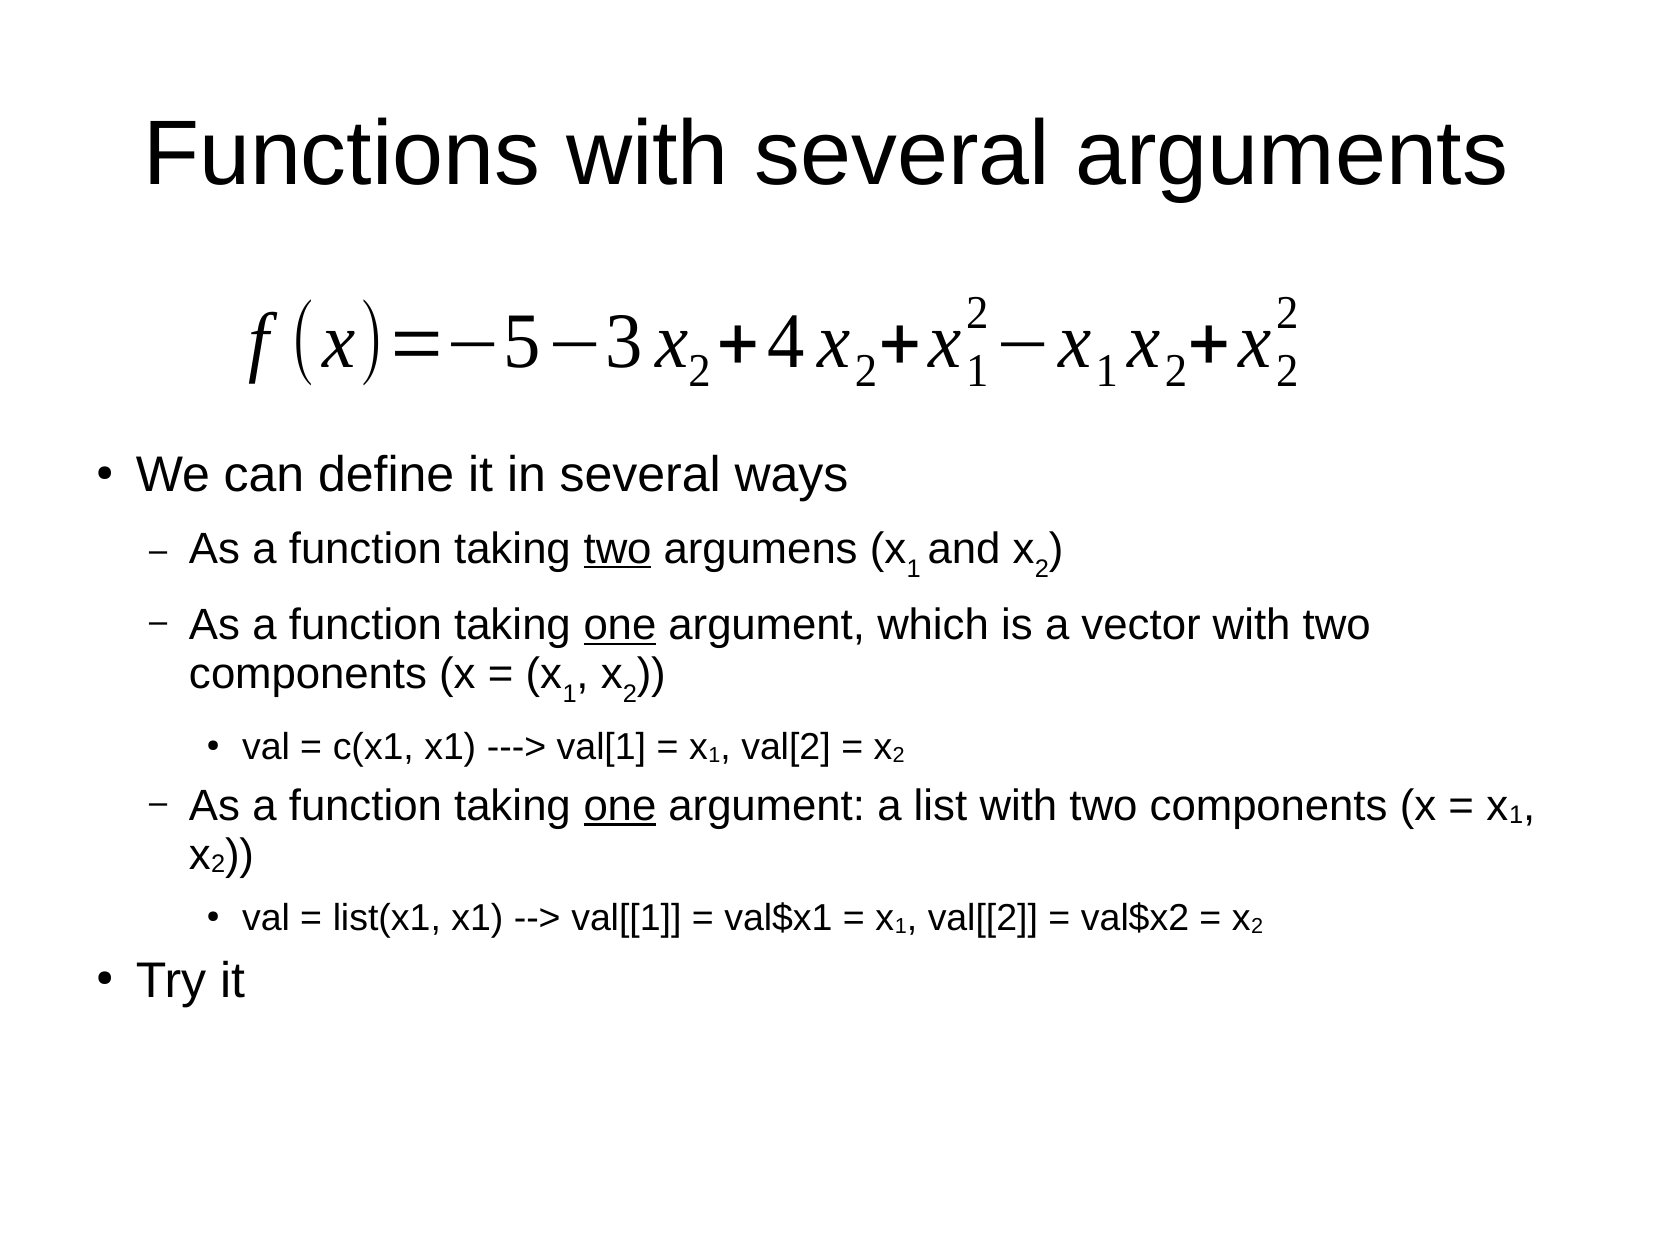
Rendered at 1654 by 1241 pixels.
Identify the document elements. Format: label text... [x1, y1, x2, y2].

list We can define it in several ways As a function taking two argumens (x1 and x2) As a function taking one argument, which is a vector with two components (x = (x1, x2)) val = c(x1, x1) ---> val[1] = x1, val[2] = x2 As a function taking one argument: a list with two components (x = x1, x2)) val = list(x1, x1) --> val[[1]] = val$x1 = x1, val[[2]] = val$x2 = x2 Try it [82, 290, 1571, 1010]
chart [230, 284, 1317, 396]
title Functions with several arguments [82, 49, 1571, 257]
